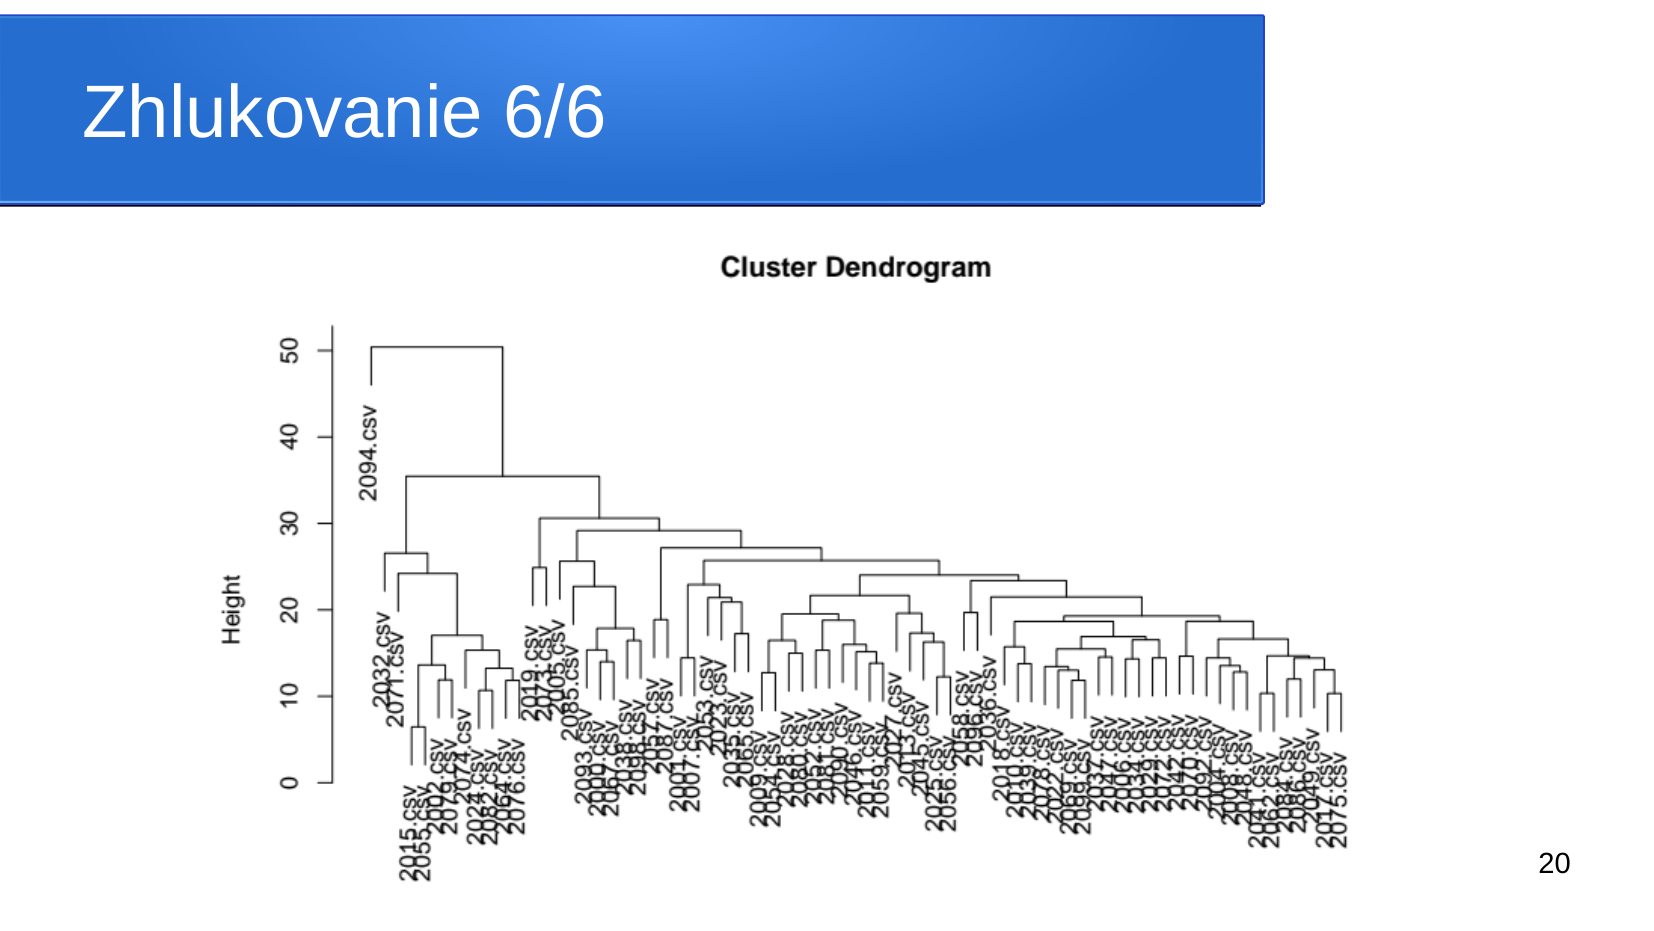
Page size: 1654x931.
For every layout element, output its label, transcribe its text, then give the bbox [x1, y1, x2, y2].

title Zhlukovanie 6/6 [82, 35, 1235, 189]
picture [214, 210, 1440, 920]
